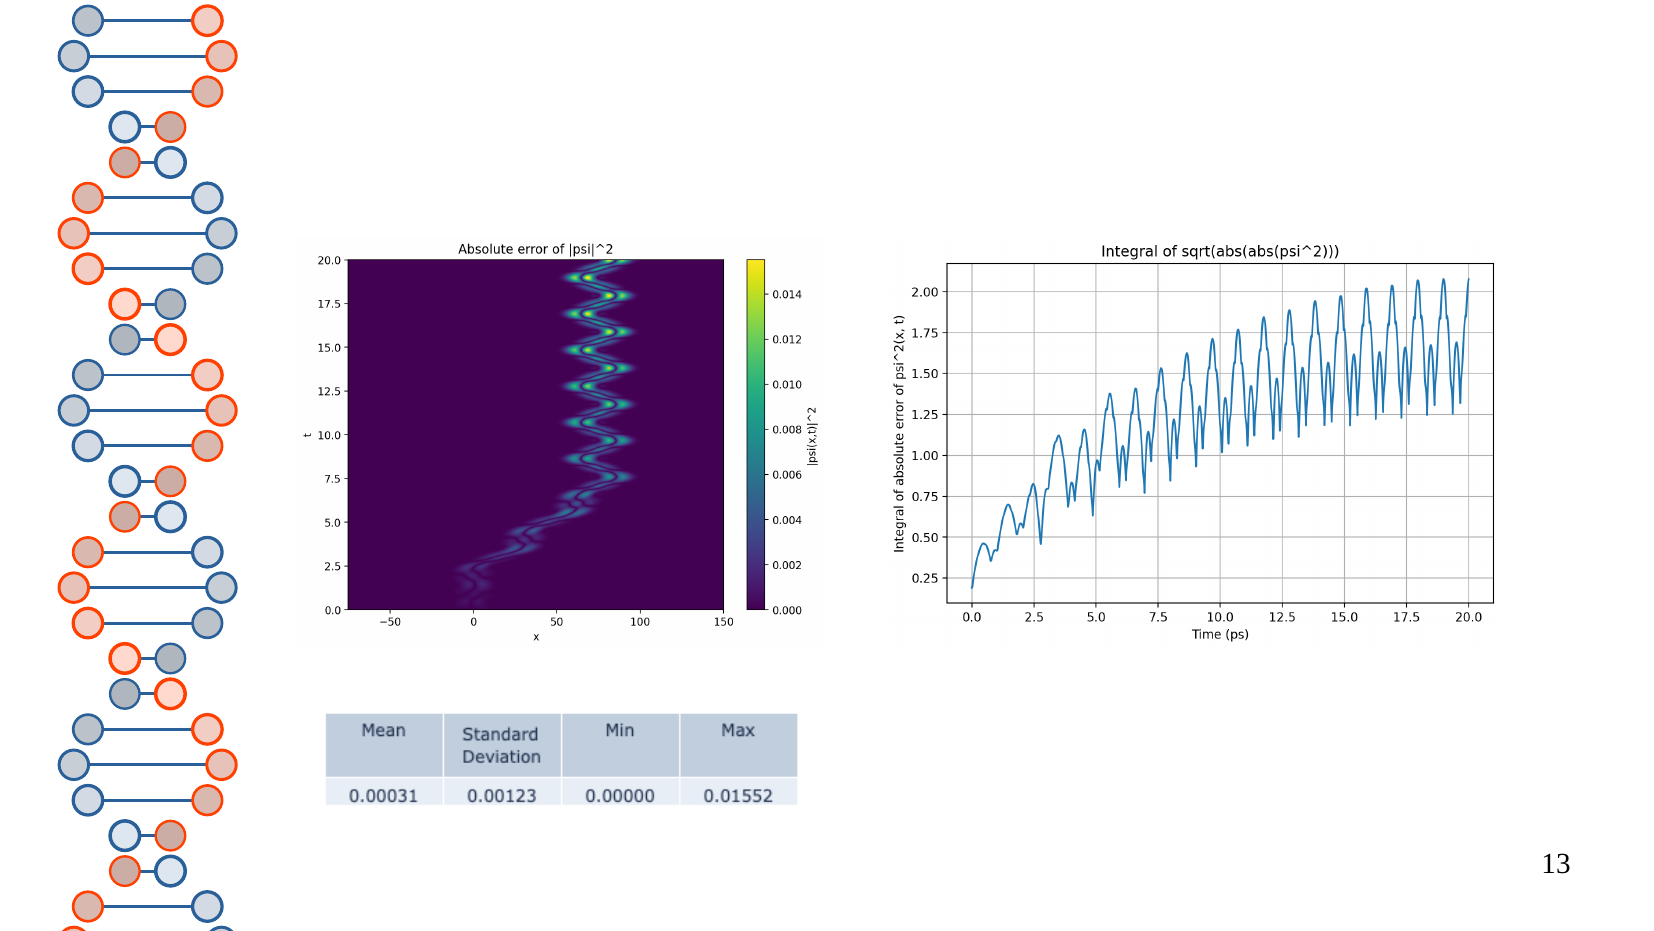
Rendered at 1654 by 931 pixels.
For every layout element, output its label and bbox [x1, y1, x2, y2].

picture [295, 236, 824, 650]
picture [885, 236, 1502, 650]
picture [315, 700, 810, 819]
